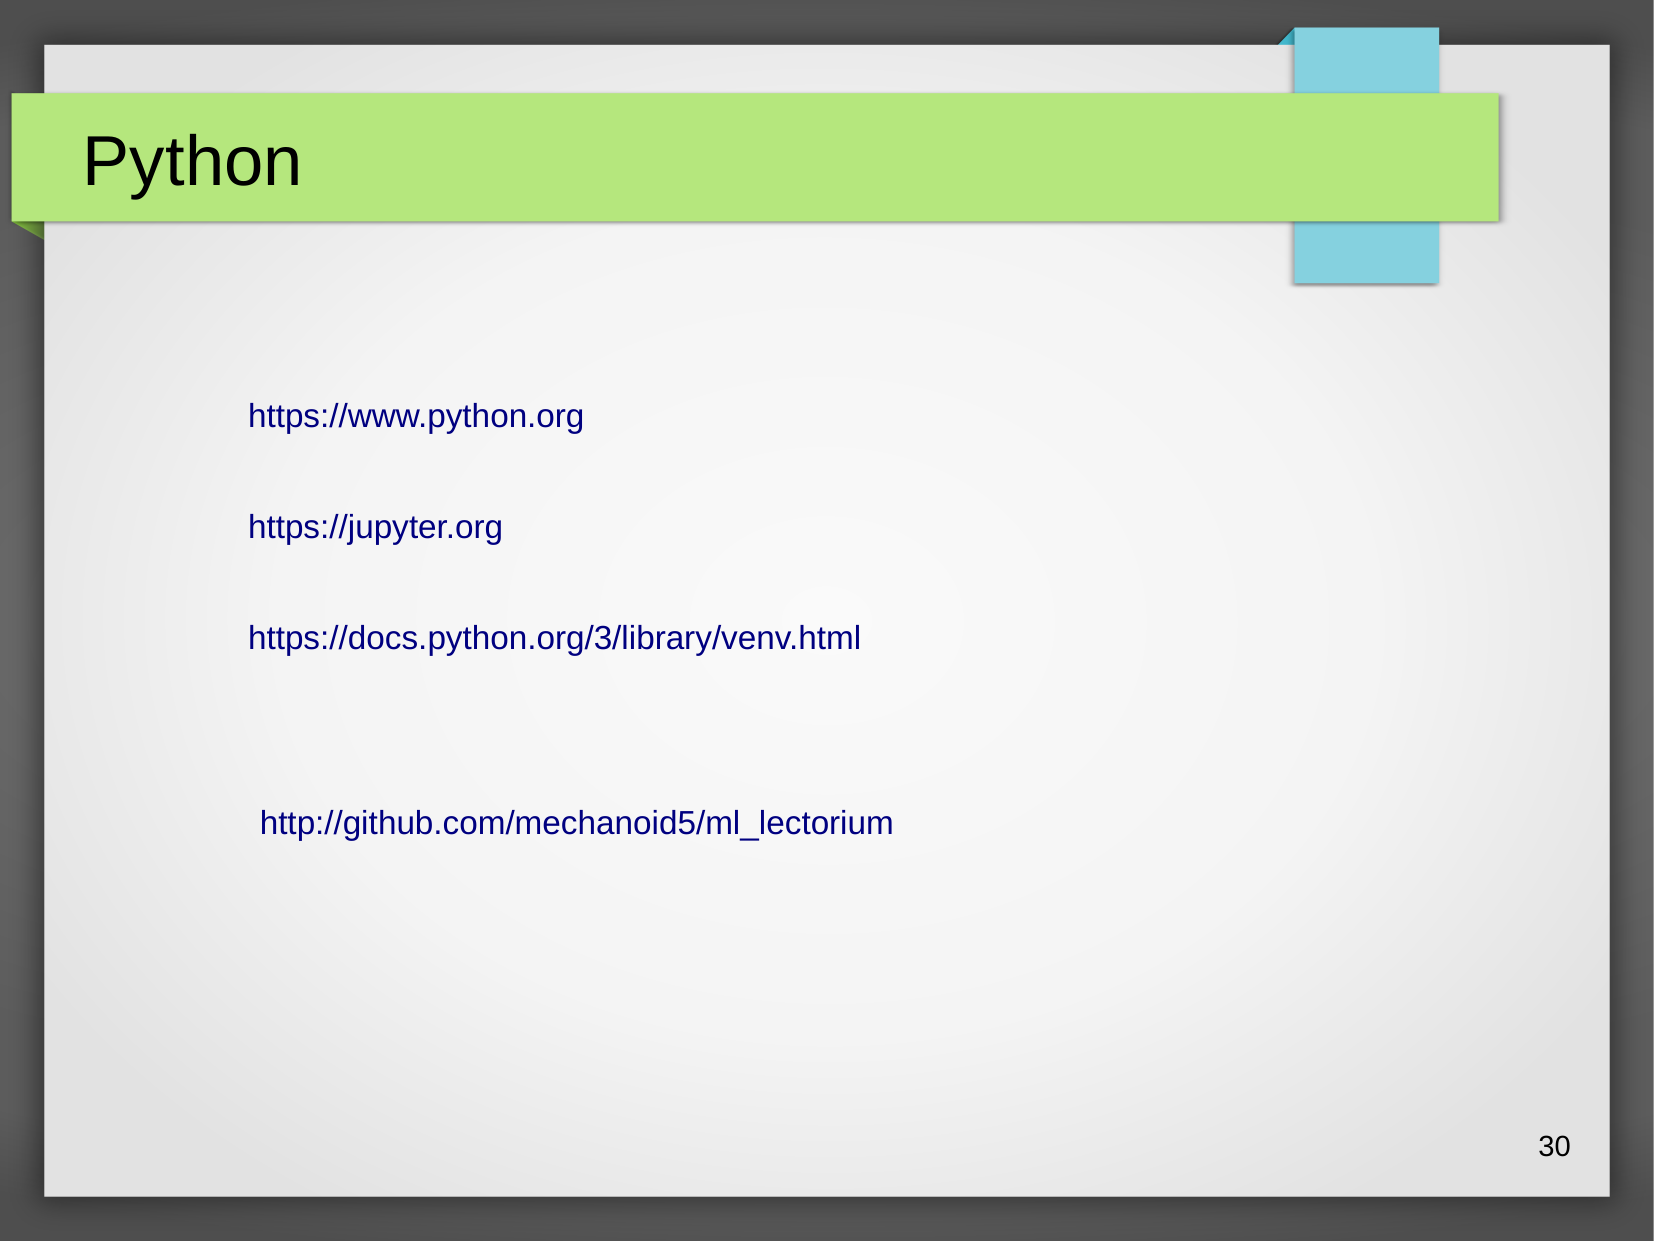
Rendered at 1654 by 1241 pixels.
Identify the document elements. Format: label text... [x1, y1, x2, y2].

picture [0, 0, 1654, 1241]
title Python [82, 96, 1571, 225]
text_box https://www.python.org https://jupyter.org https://docs.python.org/3/library/venv.html http://github.com/mechanoid5/ml_lectorium [248, 330, 1205, 983]
